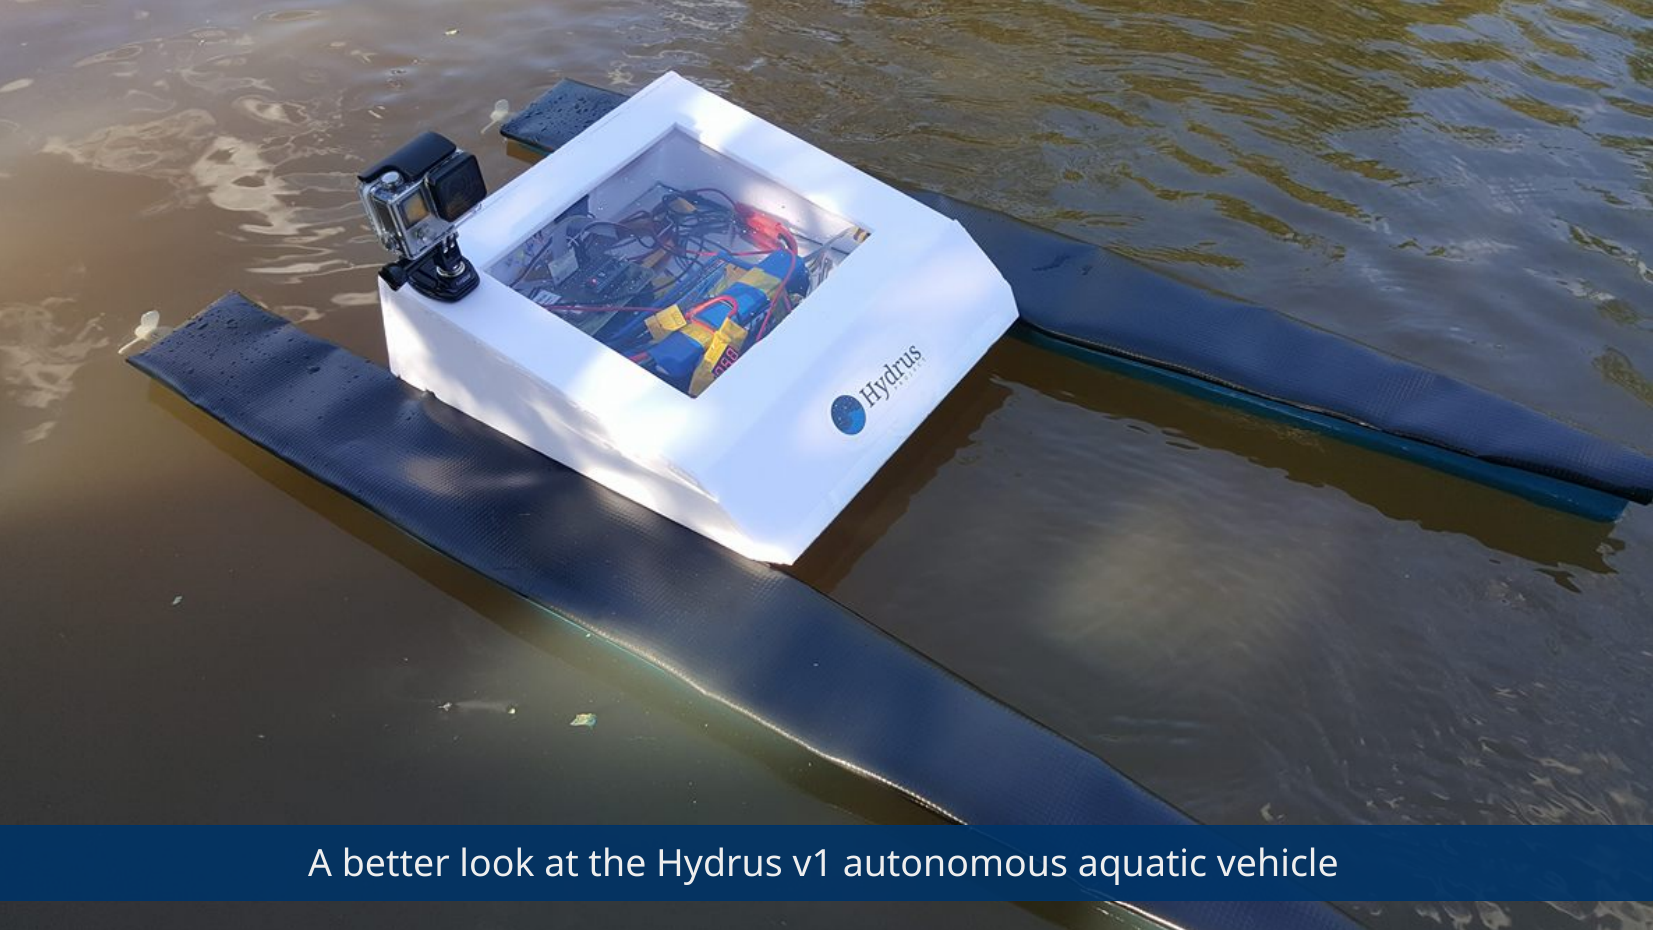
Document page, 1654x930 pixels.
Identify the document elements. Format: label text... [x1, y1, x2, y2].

picture [0, 0, 1653, 825]
text_box A better look at the Hydrus v1 autonomous aquatic vehicle [0, 825, 1653, 901]
picture [0, 901, 1653, 930]
